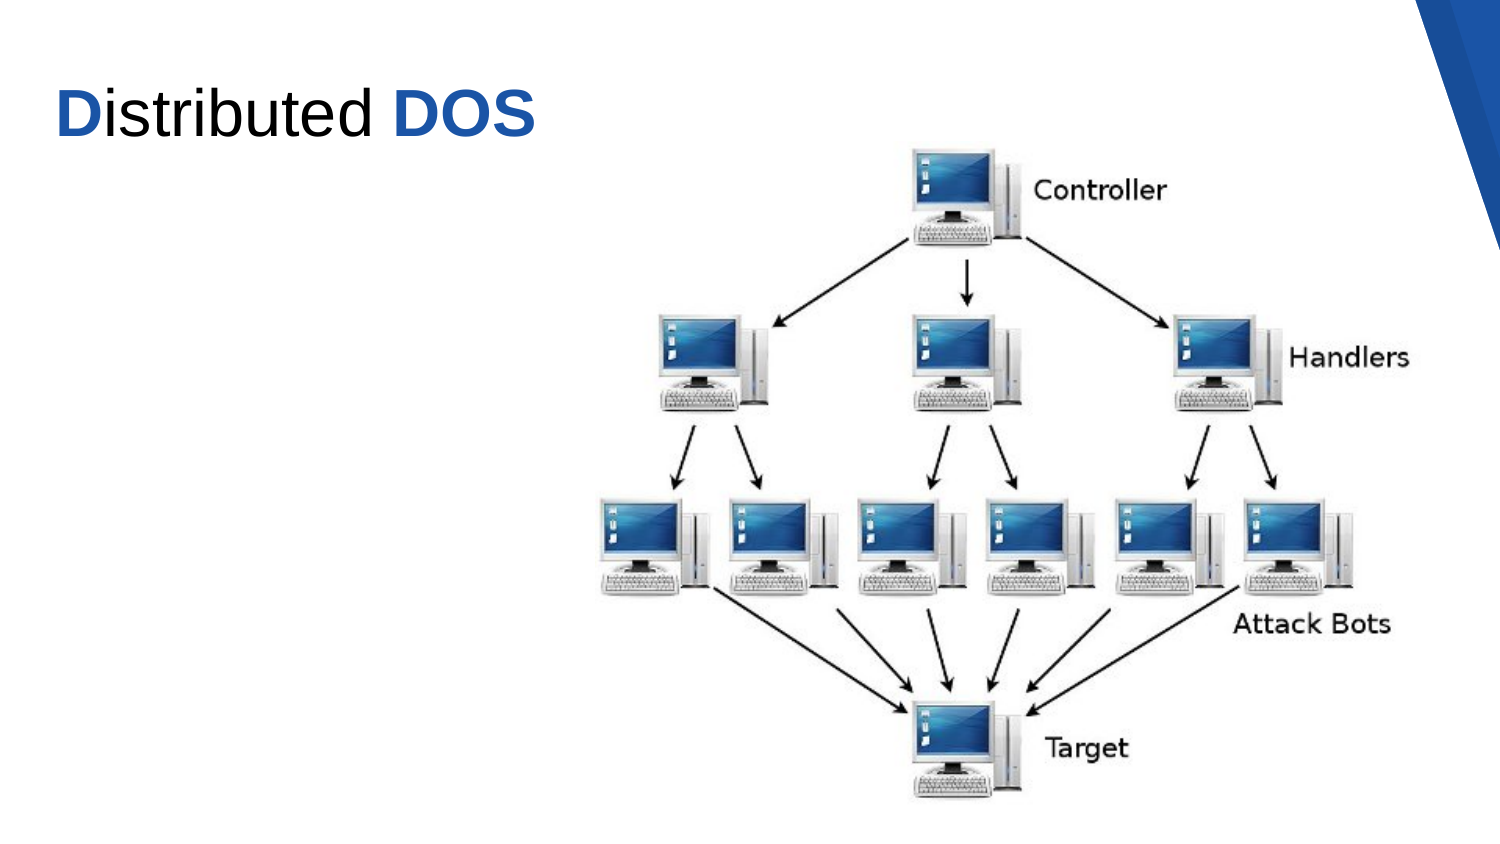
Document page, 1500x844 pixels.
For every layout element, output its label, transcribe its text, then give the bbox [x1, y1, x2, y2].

picture [595, 141, 1455, 812]
title Distributed DOS [40, 97, 829, 166]
